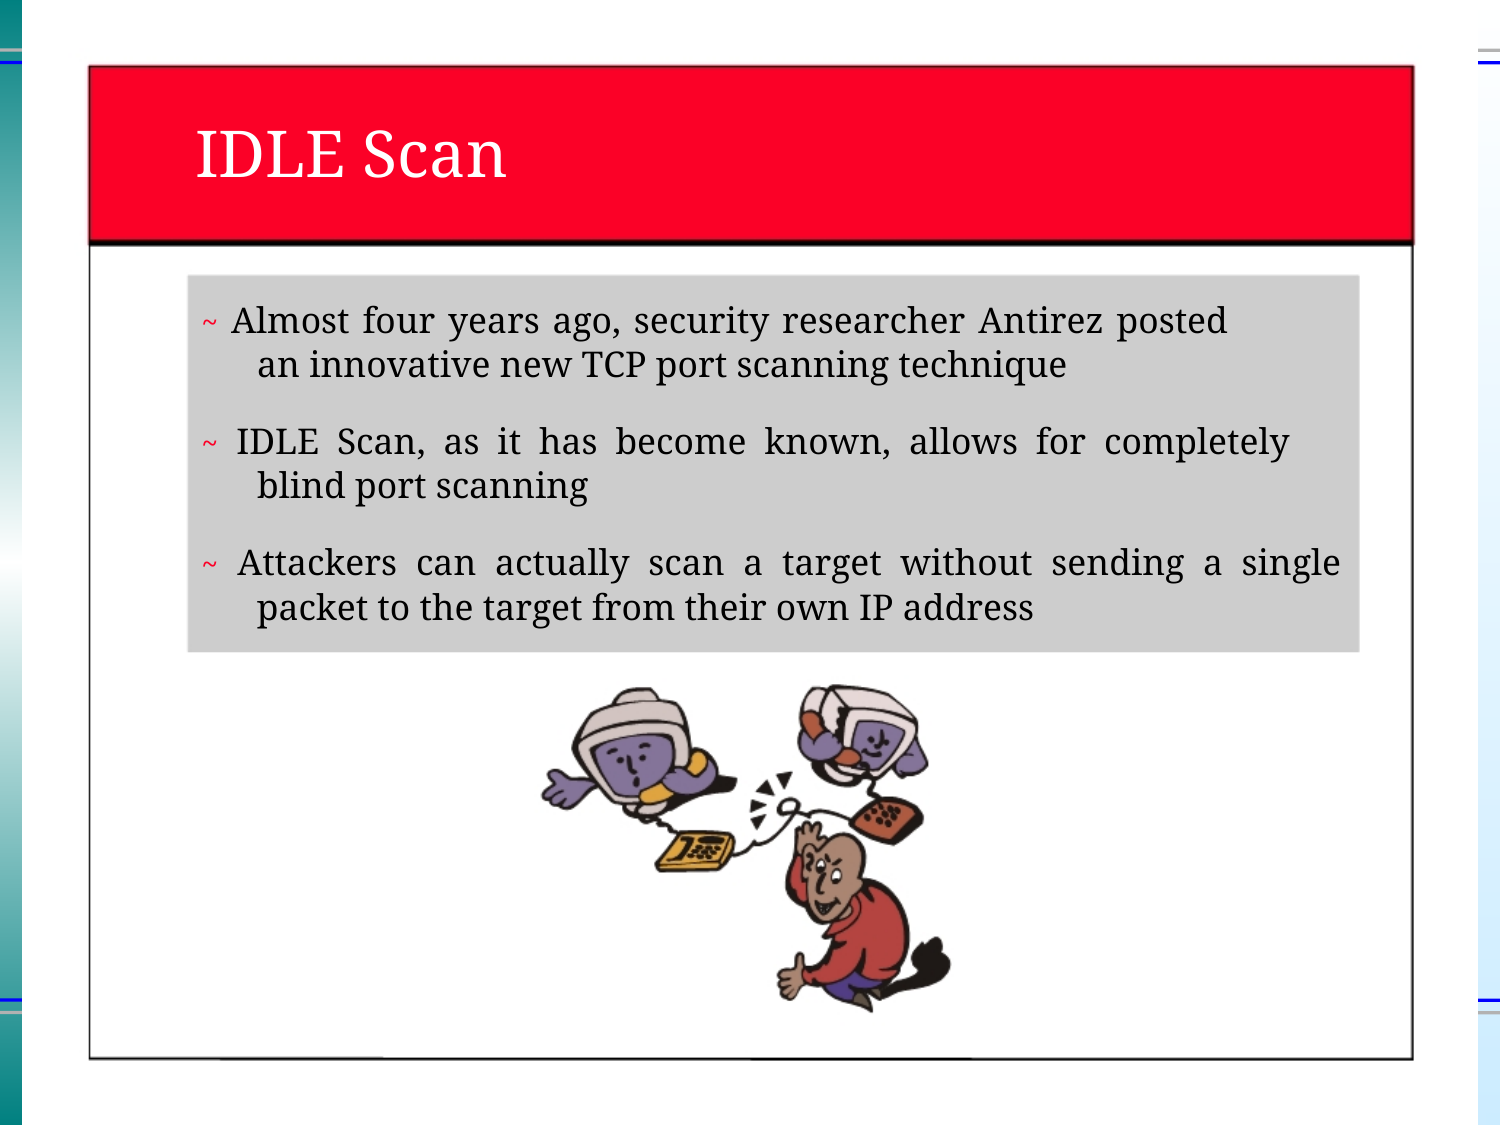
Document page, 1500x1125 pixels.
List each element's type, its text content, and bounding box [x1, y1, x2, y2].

picture [22, 0, 1500, 1125]
text_box ~ IDLE Scan, as it has become known, allows for completely blind port scanning [200, 409, 1306, 514]
text_box IDLE Scan [194, 116, 540, 199]
text_box ~ Attackers can actually scan a target without sending a single packet to the target from their own IP address [200, 530, 1357, 635]
text_box ~ Almost four years ago, security researcher Antirez posted an innovative new TCP port scanning technique [200, 288, 1244, 393]
